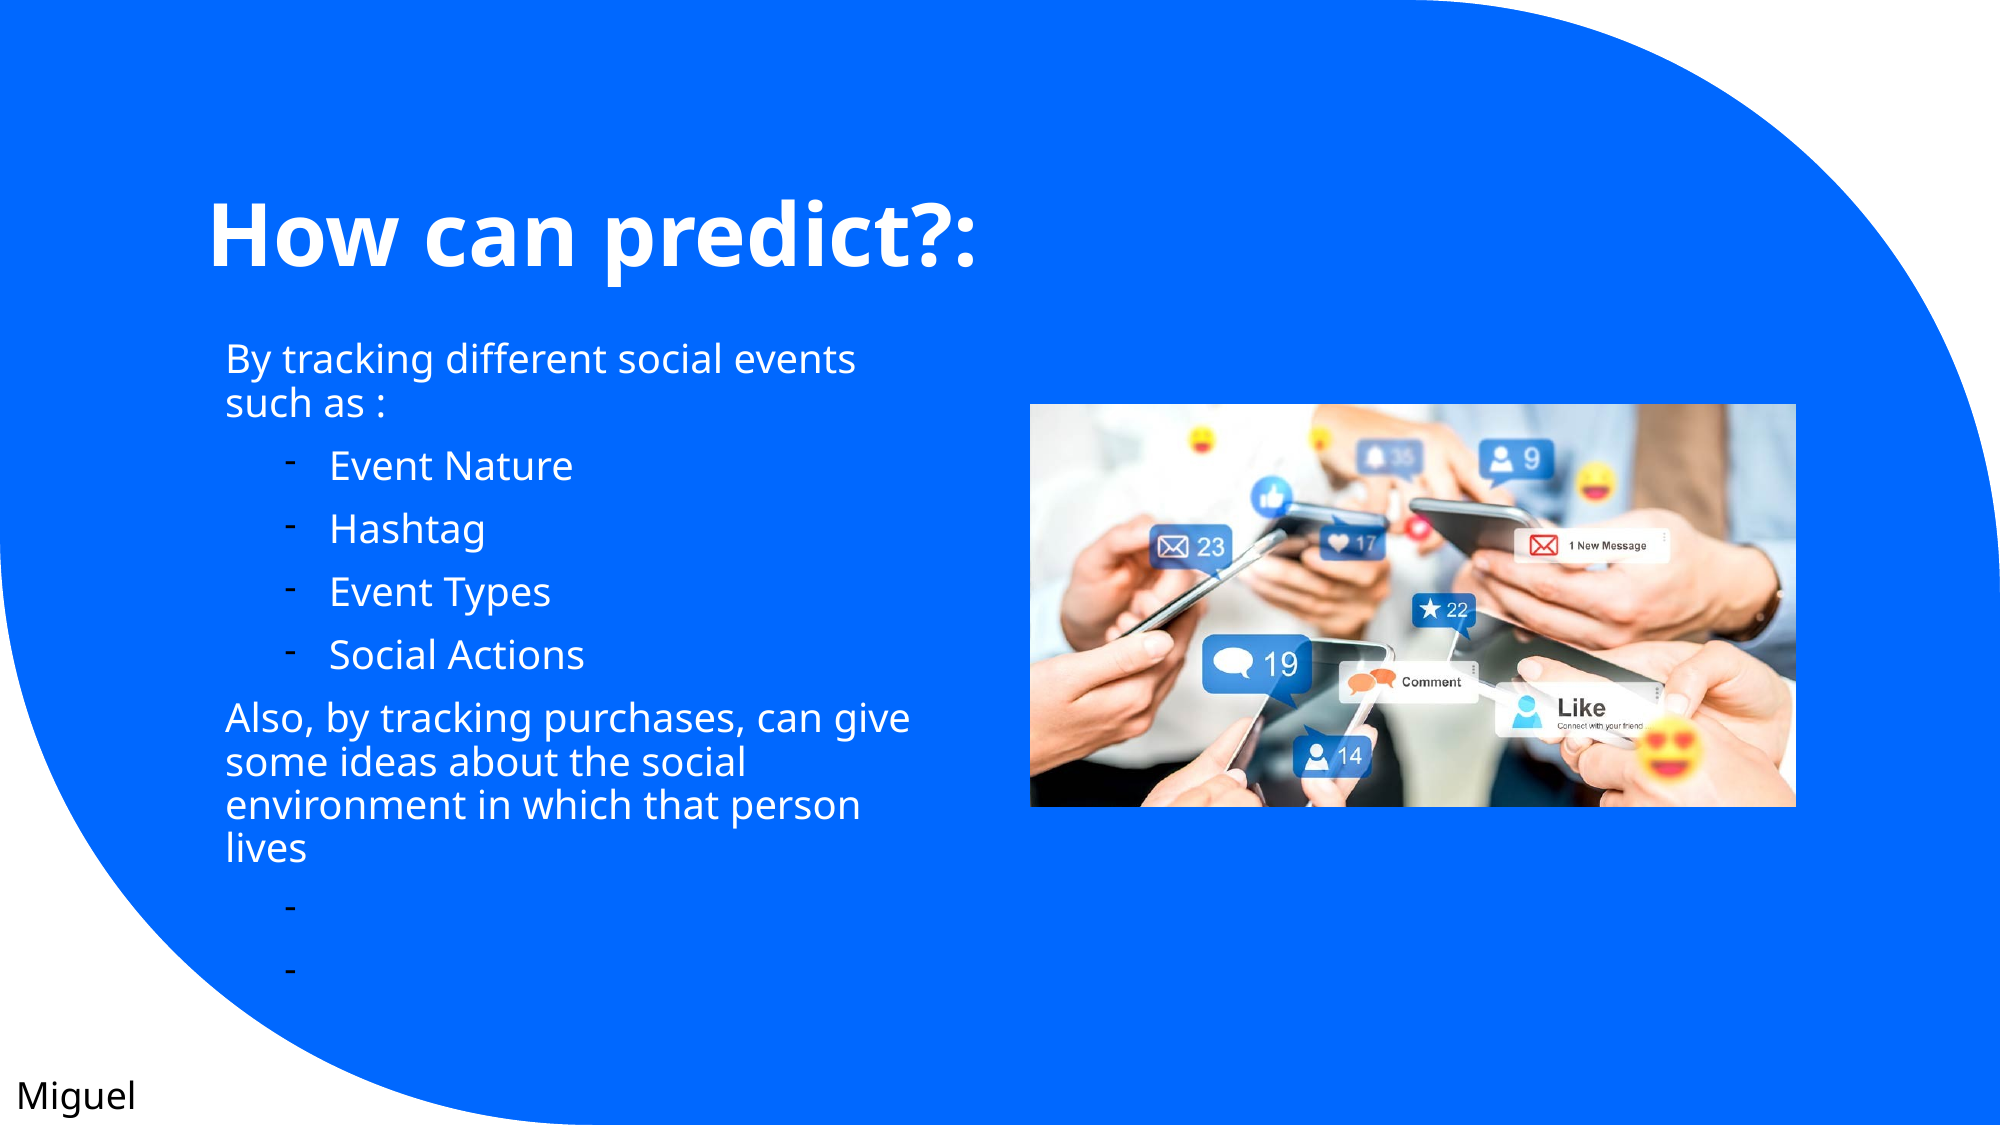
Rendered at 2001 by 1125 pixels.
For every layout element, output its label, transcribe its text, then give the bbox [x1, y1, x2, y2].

list By tracking different social events such as : Event Nature Hashtag Event Types Social Actions Also, by tracking purchases, can give some ideas about the social environment in which that person lives [191, 332, 957, 879]
title How can predict?: [191, 11, 1796, 292]
picture [1030, 404, 1796, 807]
text_box Miguel [0, 1064, 182, 1125]
